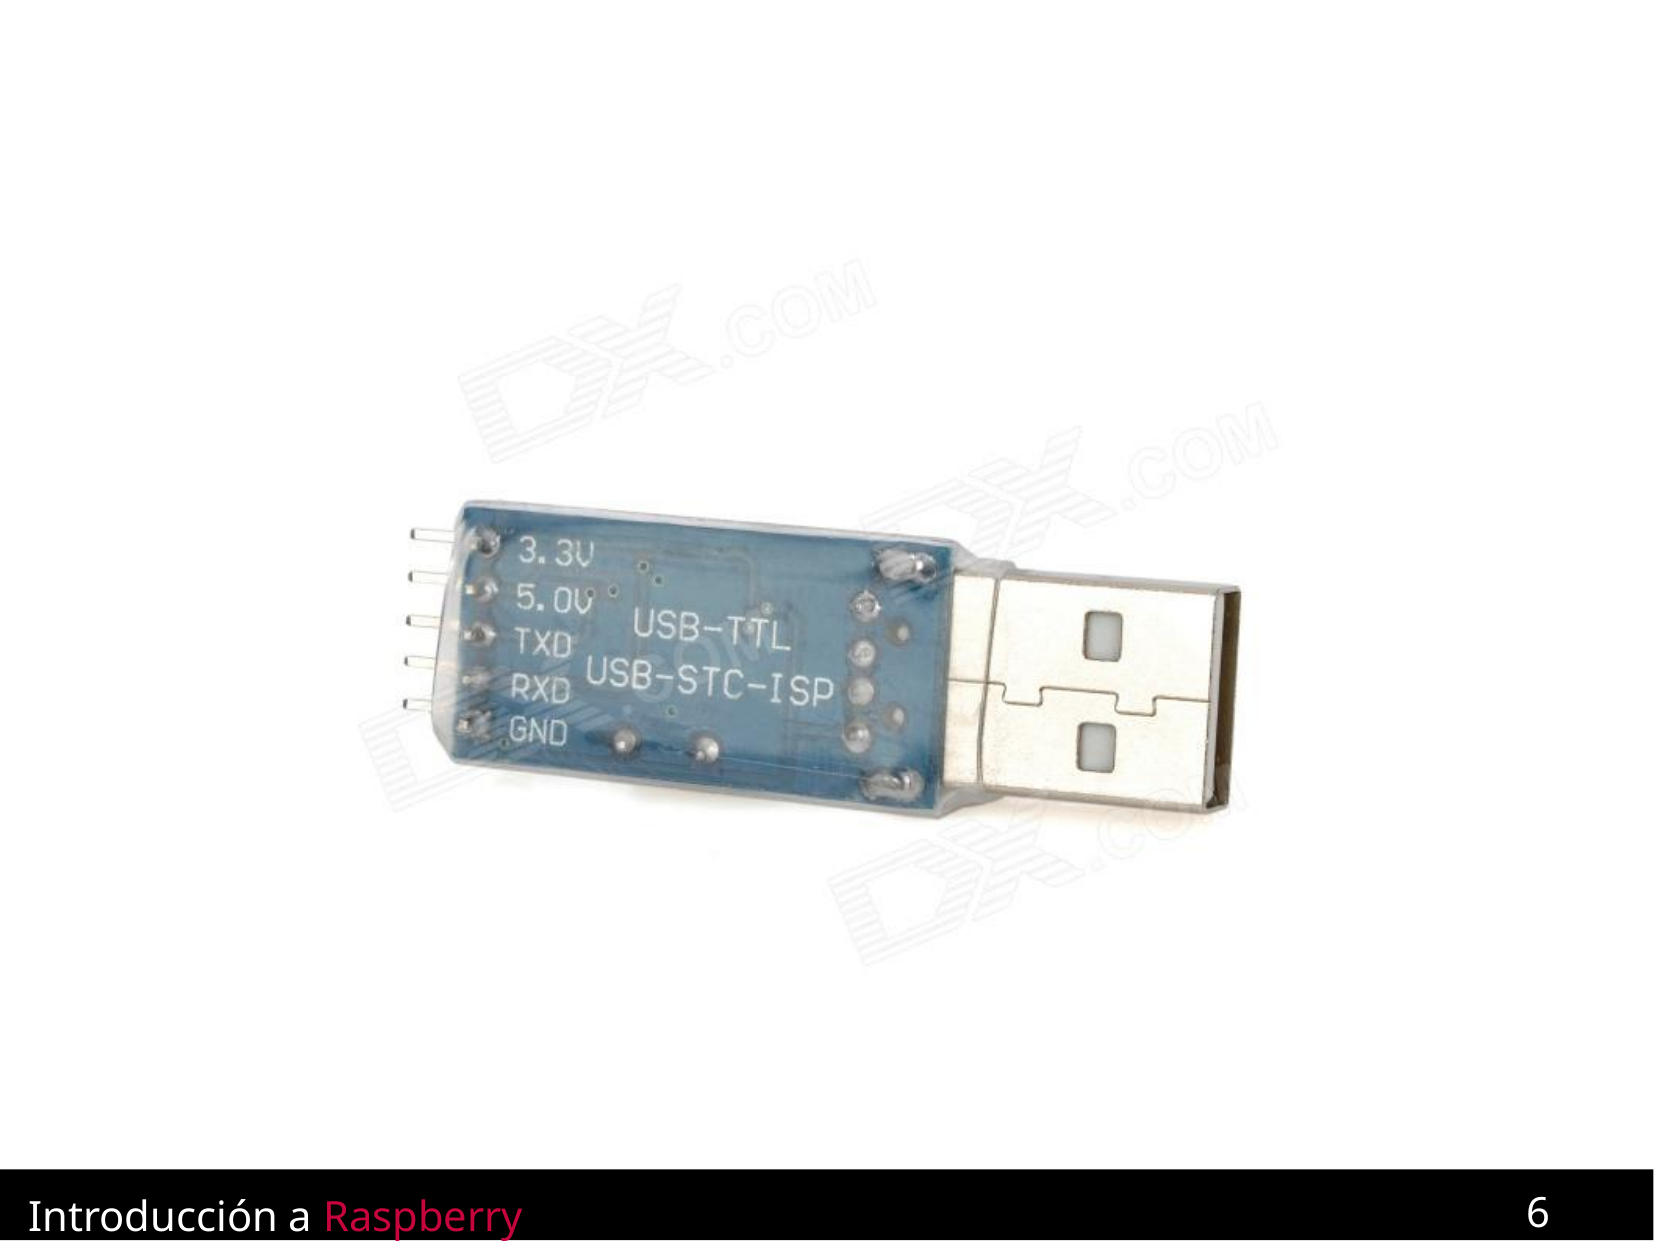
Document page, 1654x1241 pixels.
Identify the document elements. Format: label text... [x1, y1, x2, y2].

text_box Introducción a Raspberry Pi [13, 1179, 556, 1241]
text_box <number> [1521, 1175, 1654, 1241]
text_box [0, 1169, 1654, 1241]
picture [358, 151, 1296, 1089]
